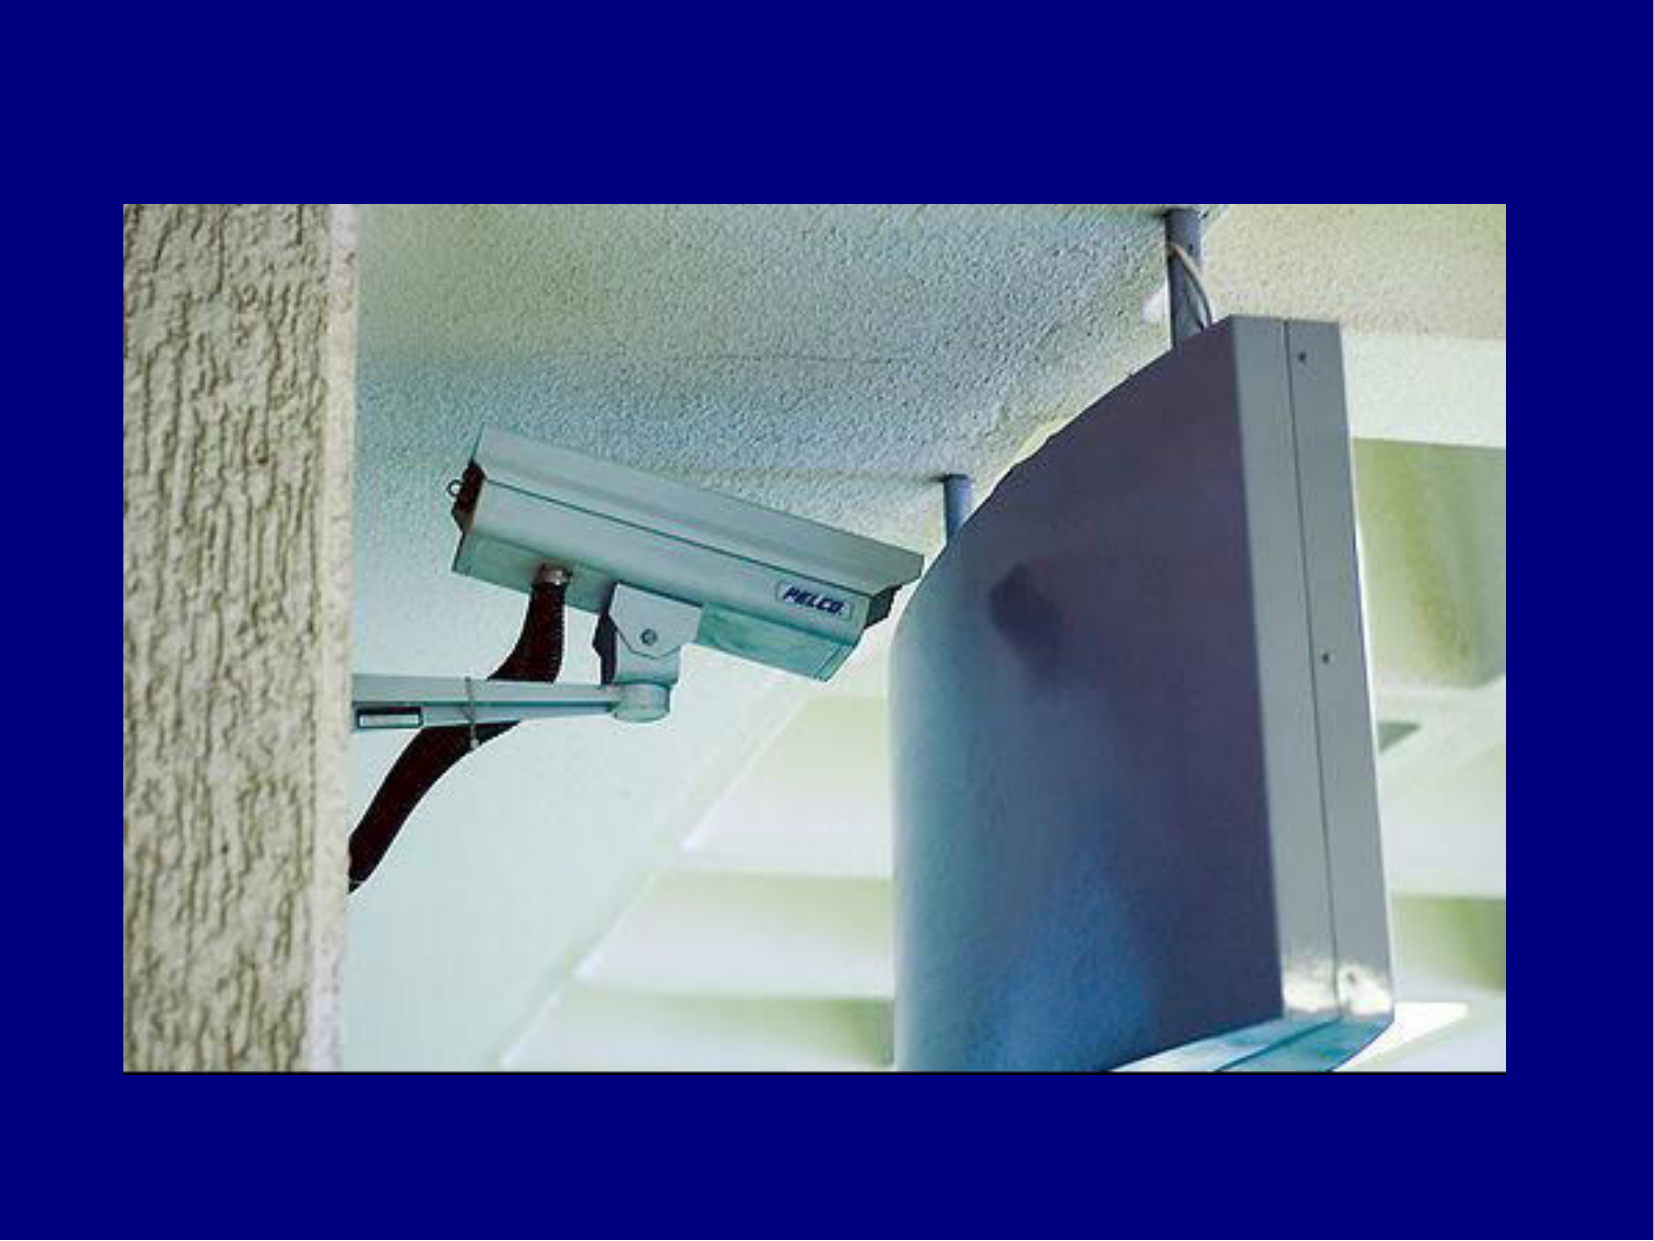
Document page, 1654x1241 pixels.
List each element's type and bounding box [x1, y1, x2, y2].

picture [123, 204, 1506, 1075]
